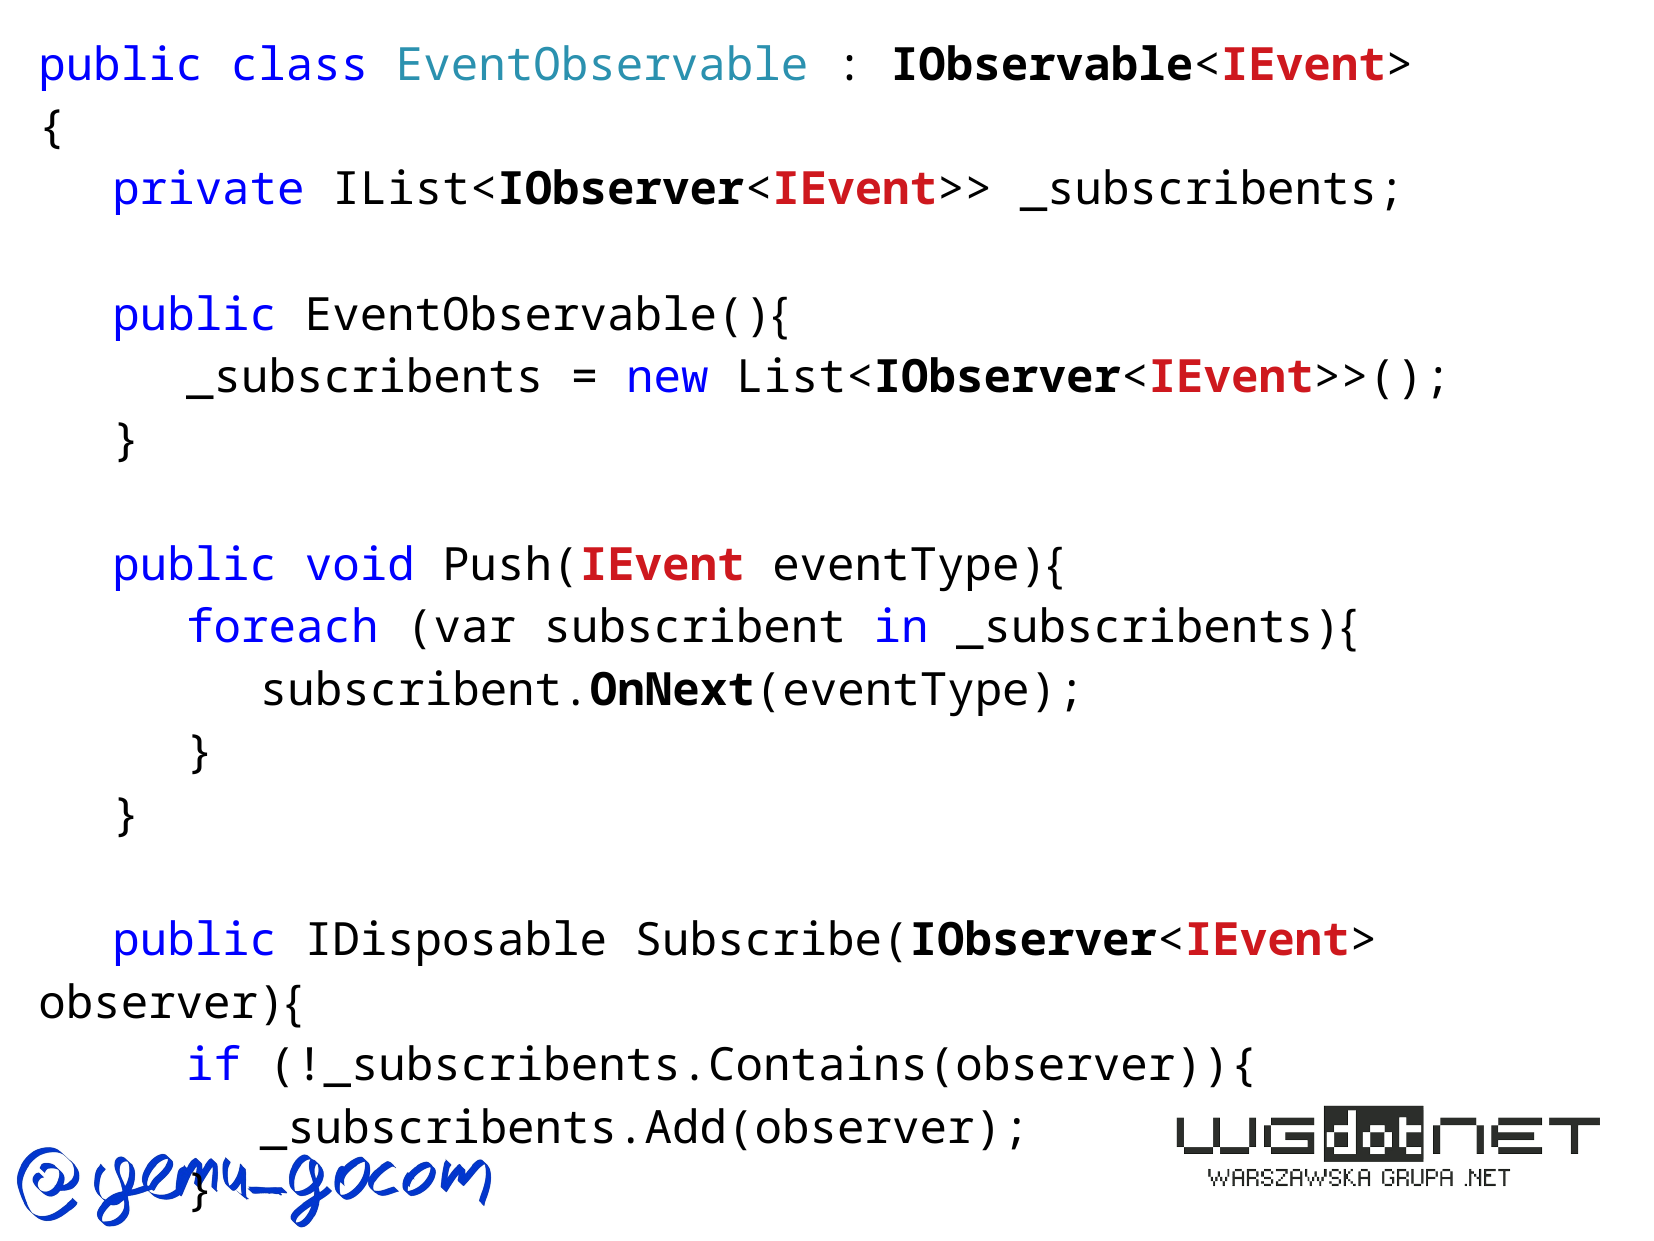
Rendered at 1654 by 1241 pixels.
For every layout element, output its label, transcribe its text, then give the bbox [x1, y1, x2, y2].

text_box public class EventObservable : IObservable<IEvent> { private IList<IObserver<IEvent>> _subscribents; public EventObservable(){ _subscribents = new List<IObserver<IEvent>>(); } public void Push(IEvent eventType){ foreach (var subscribent in _subscribents){ subscribent.OnNext(eventType); } } public IDisposable Subscribe(IObserver<IEvent> observer){ if (!_subscribents.Contains(observer)){ _subscribents.Add(observer); } return new Unsubscribe<IEvent>(observer, _subscribents); } } [23, 23, 1630, 1076]
picture [11, 1129, 497, 1241]
picture [322, 1134, 333, 1140]
picture [1169, 1103, 1603, 1193]
picture [350, 1133, 363, 1140]
picture [487, 1129, 494, 1140]
